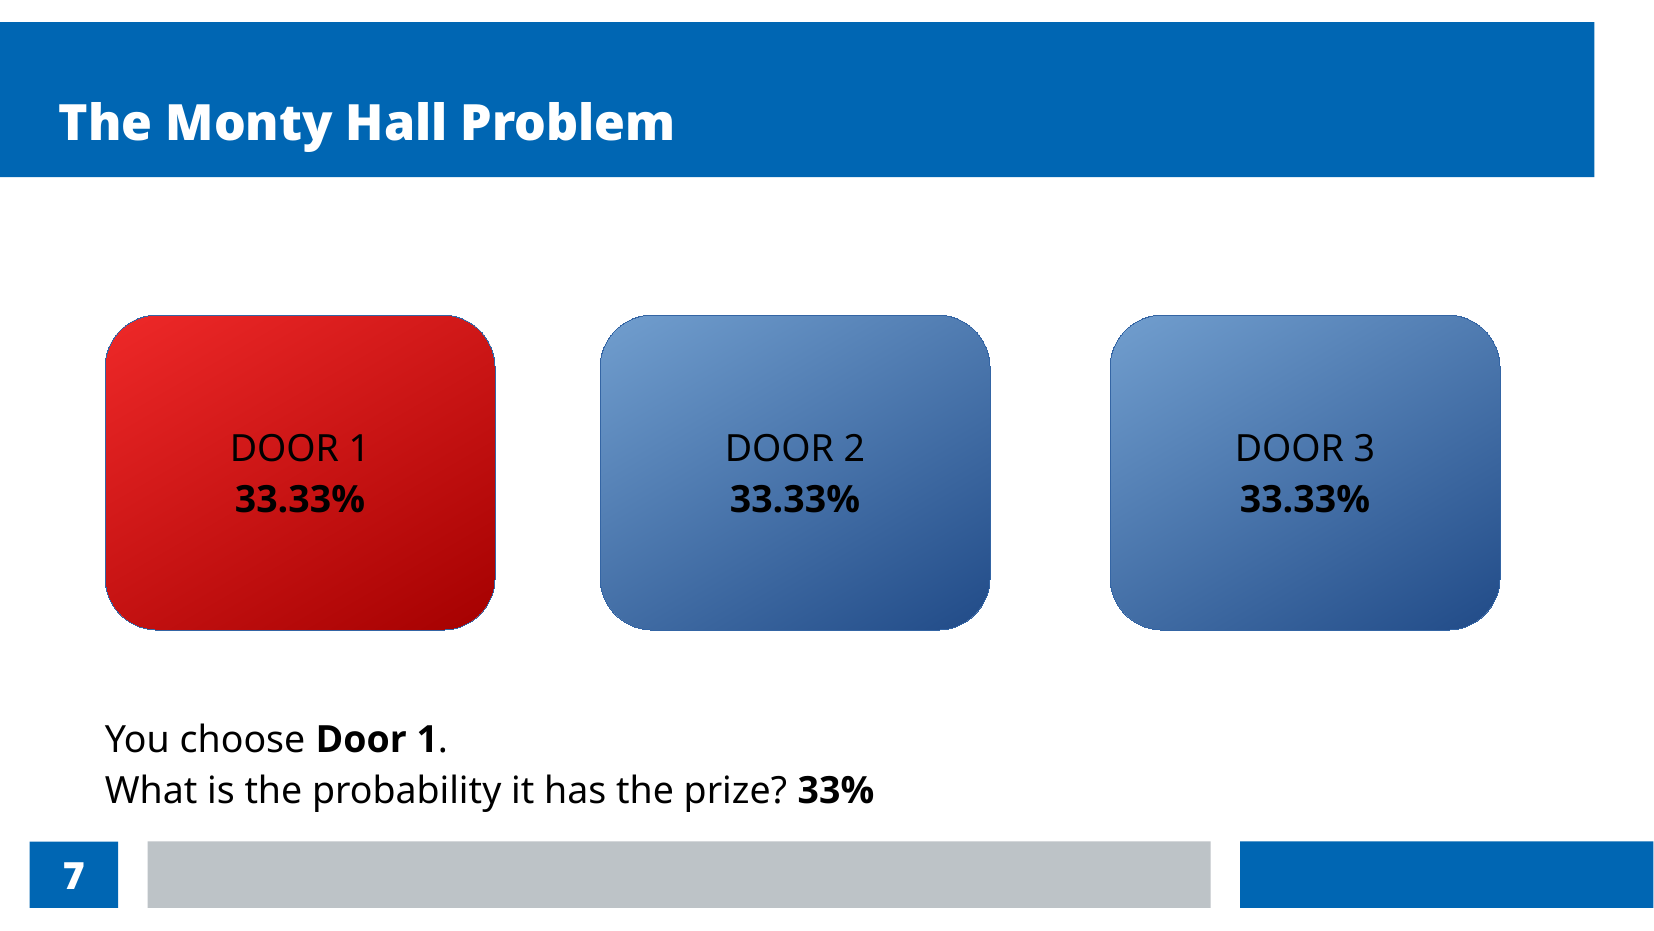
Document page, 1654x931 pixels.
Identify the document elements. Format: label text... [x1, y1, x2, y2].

text_box DOOR 1 33.33% [105, 315, 496, 631]
text_box DOOR 2 33.33% [600, 315, 991, 631]
text_box You choose Door 1. What is the probability it has the prize? 33% [90, 705, 1006, 851]
title The Monty Hall Problem [59, 44, 1595, 156]
text_box DOOR 3 33.33% [1110, 315, 1501, 631]
